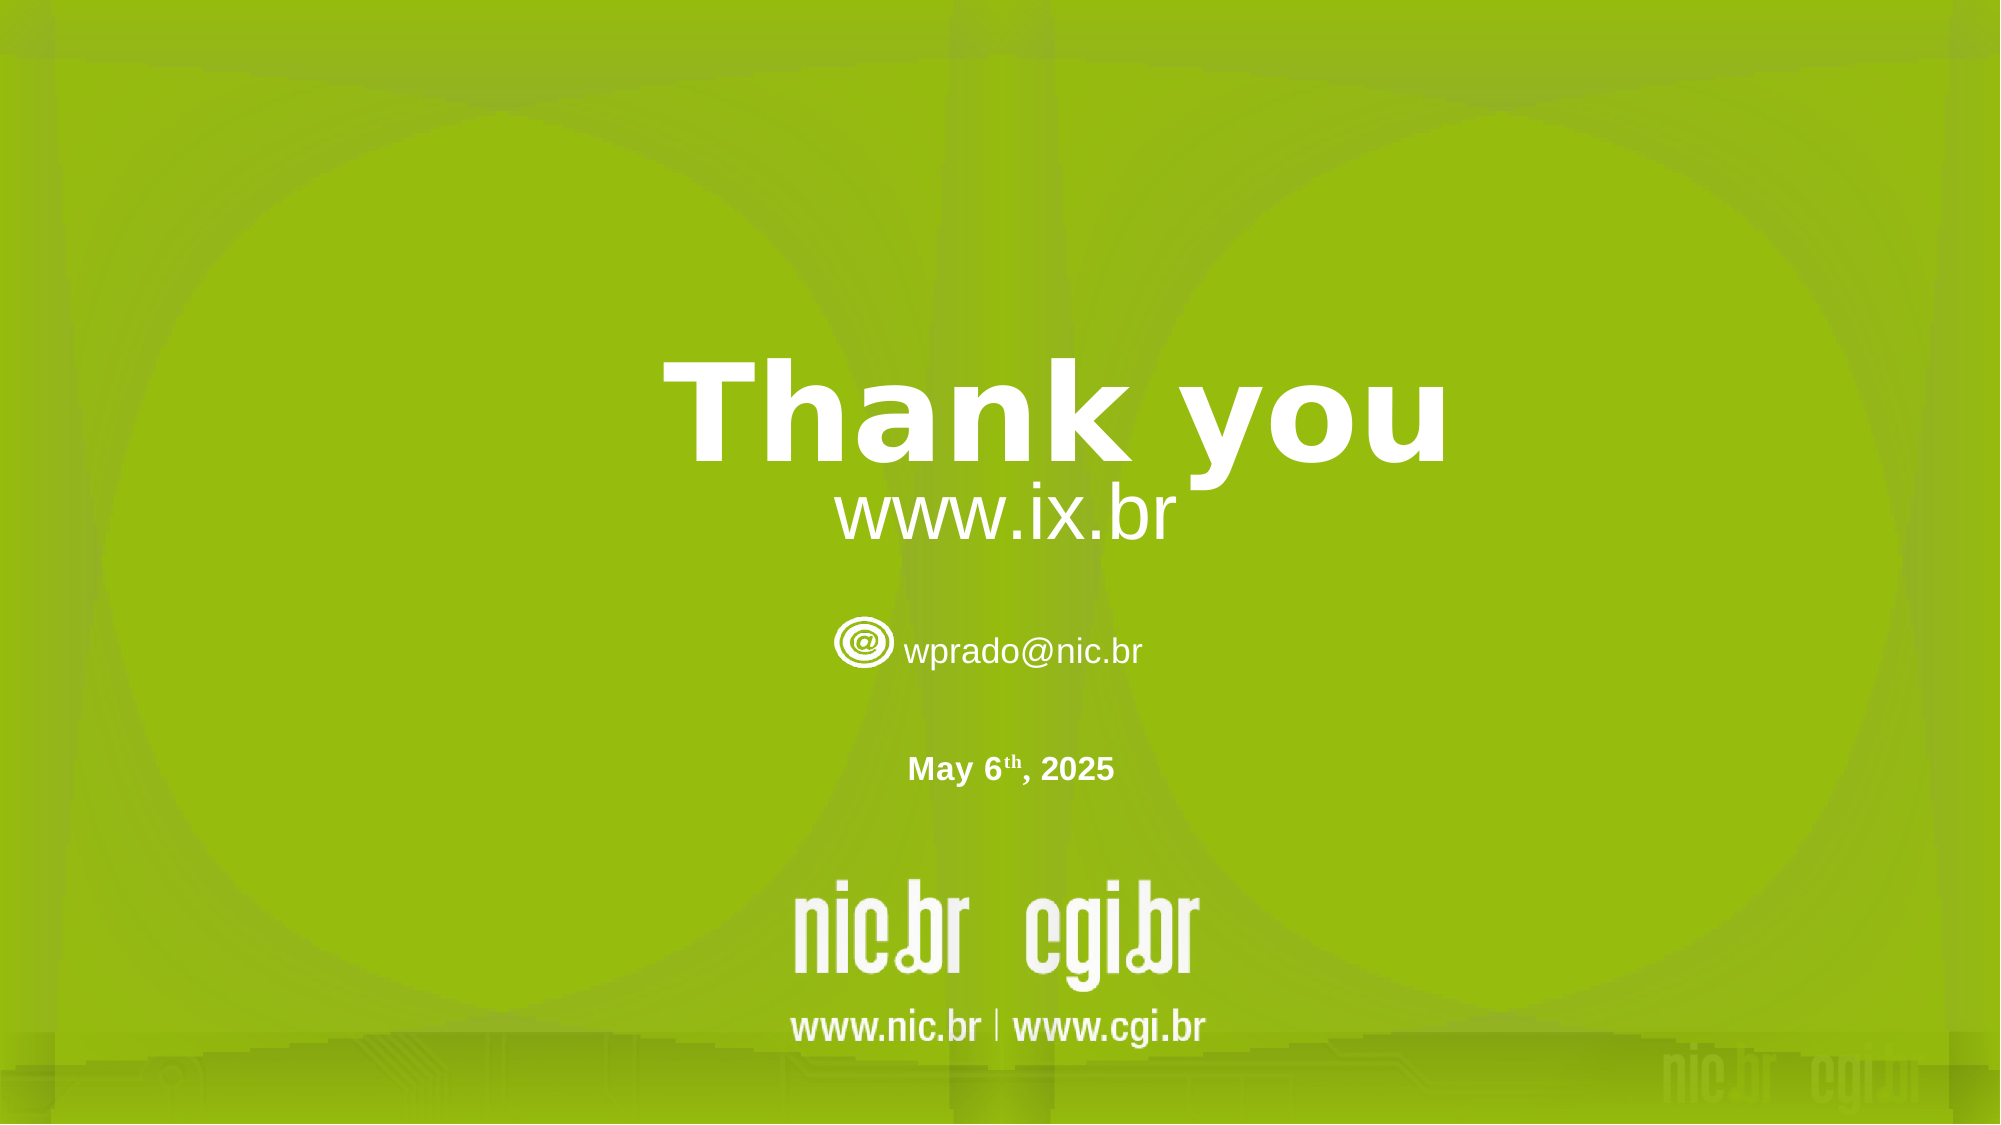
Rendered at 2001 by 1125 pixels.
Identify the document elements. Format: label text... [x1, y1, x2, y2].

text_box Thank you [661, 326, 1477, 652]
text_box www.ix.br [832, 461, 1300, 650]
text_box [0, 0, 2000, 1124]
text_box wprado@nic.br May 6th, 2025 [816, 628, 1193, 787]
